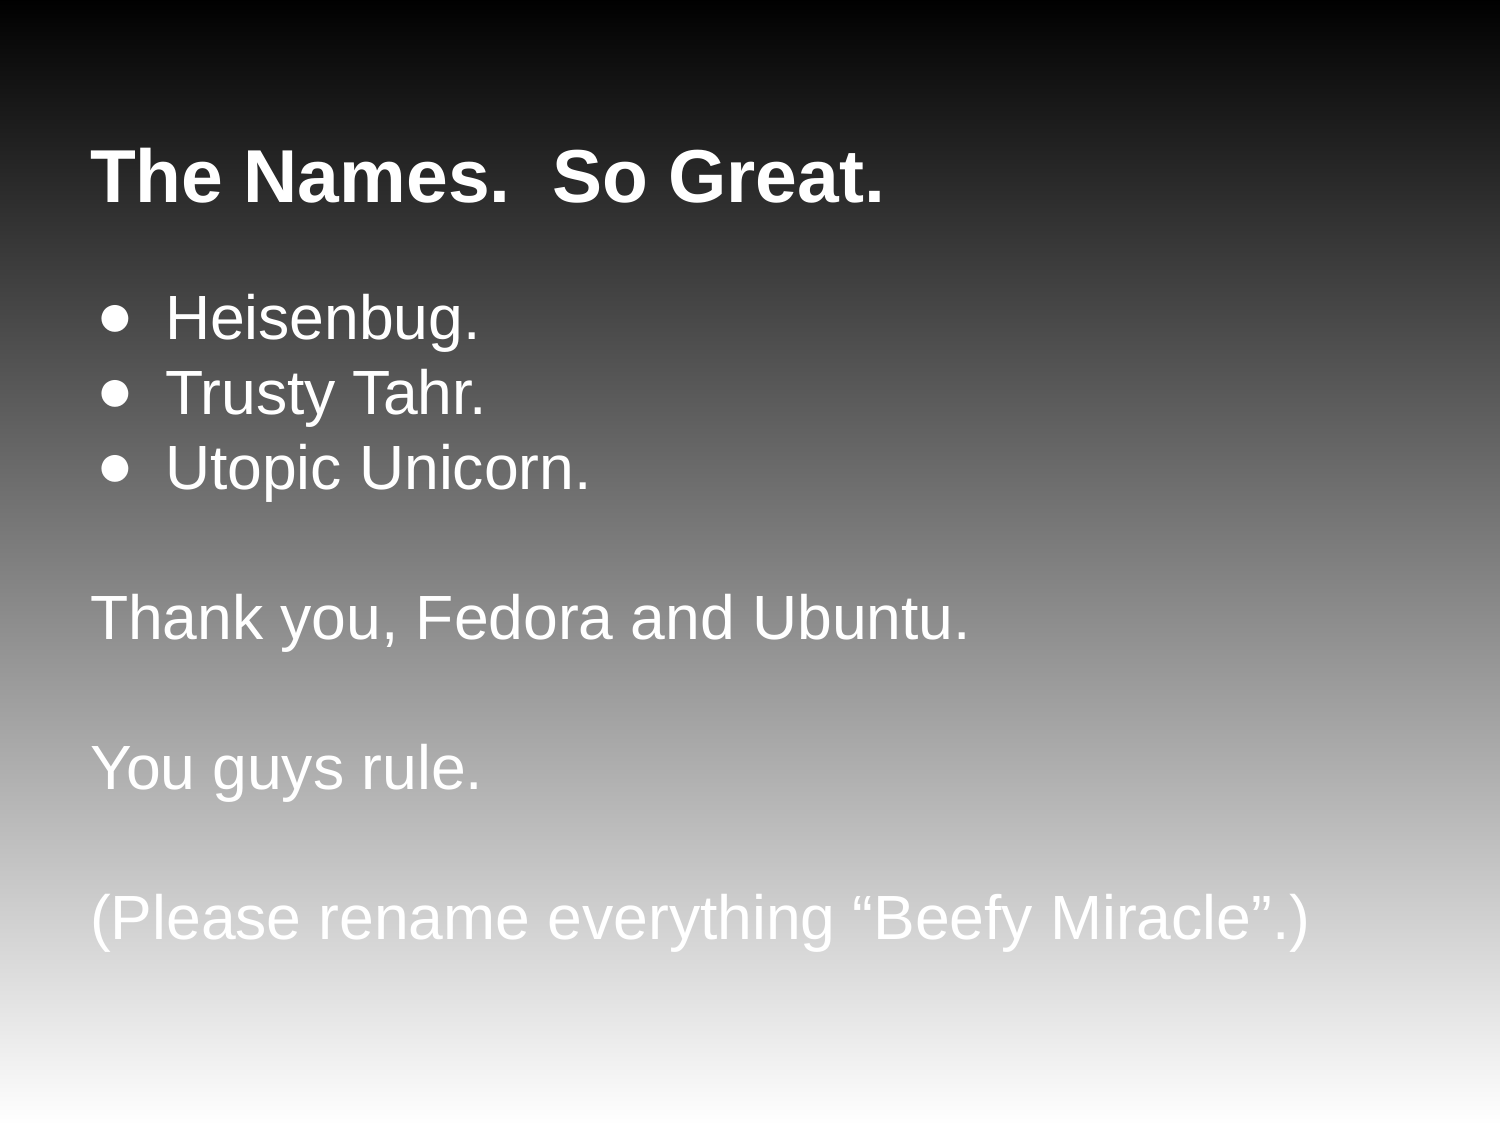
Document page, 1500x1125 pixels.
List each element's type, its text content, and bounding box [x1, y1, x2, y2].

list Heisenbug. Trusty Tahr. Utopic Unicorn. Thank you, Fedora and Ubuntu. You guys rule. (Please rename everything “Beefy Miracle”.) [75, 262, 1425, 1078]
title The Names. So Great. [75, 45, 1425, 233]
